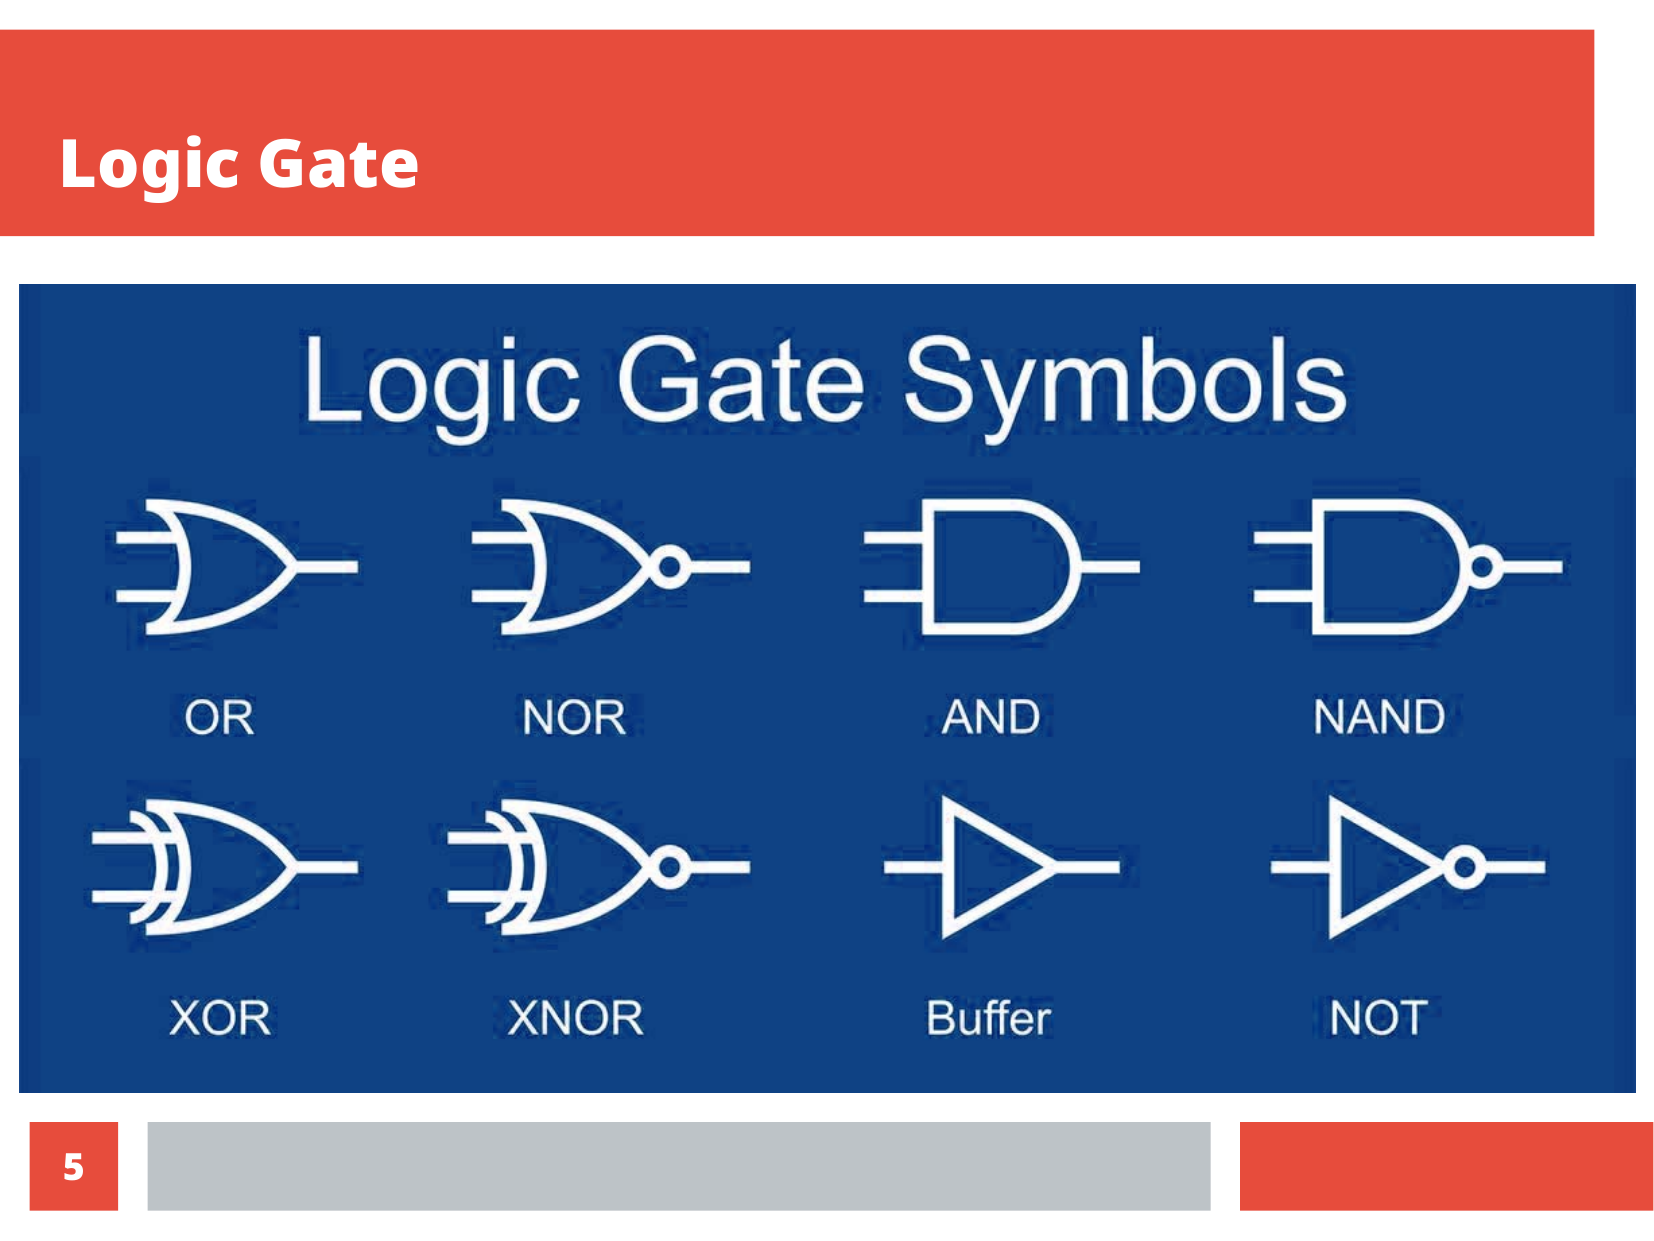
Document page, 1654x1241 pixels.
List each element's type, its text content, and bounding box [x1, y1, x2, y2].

picture [19, 284, 1636, 1093]
title Logic Gate [59, 59, 1595, 207]
